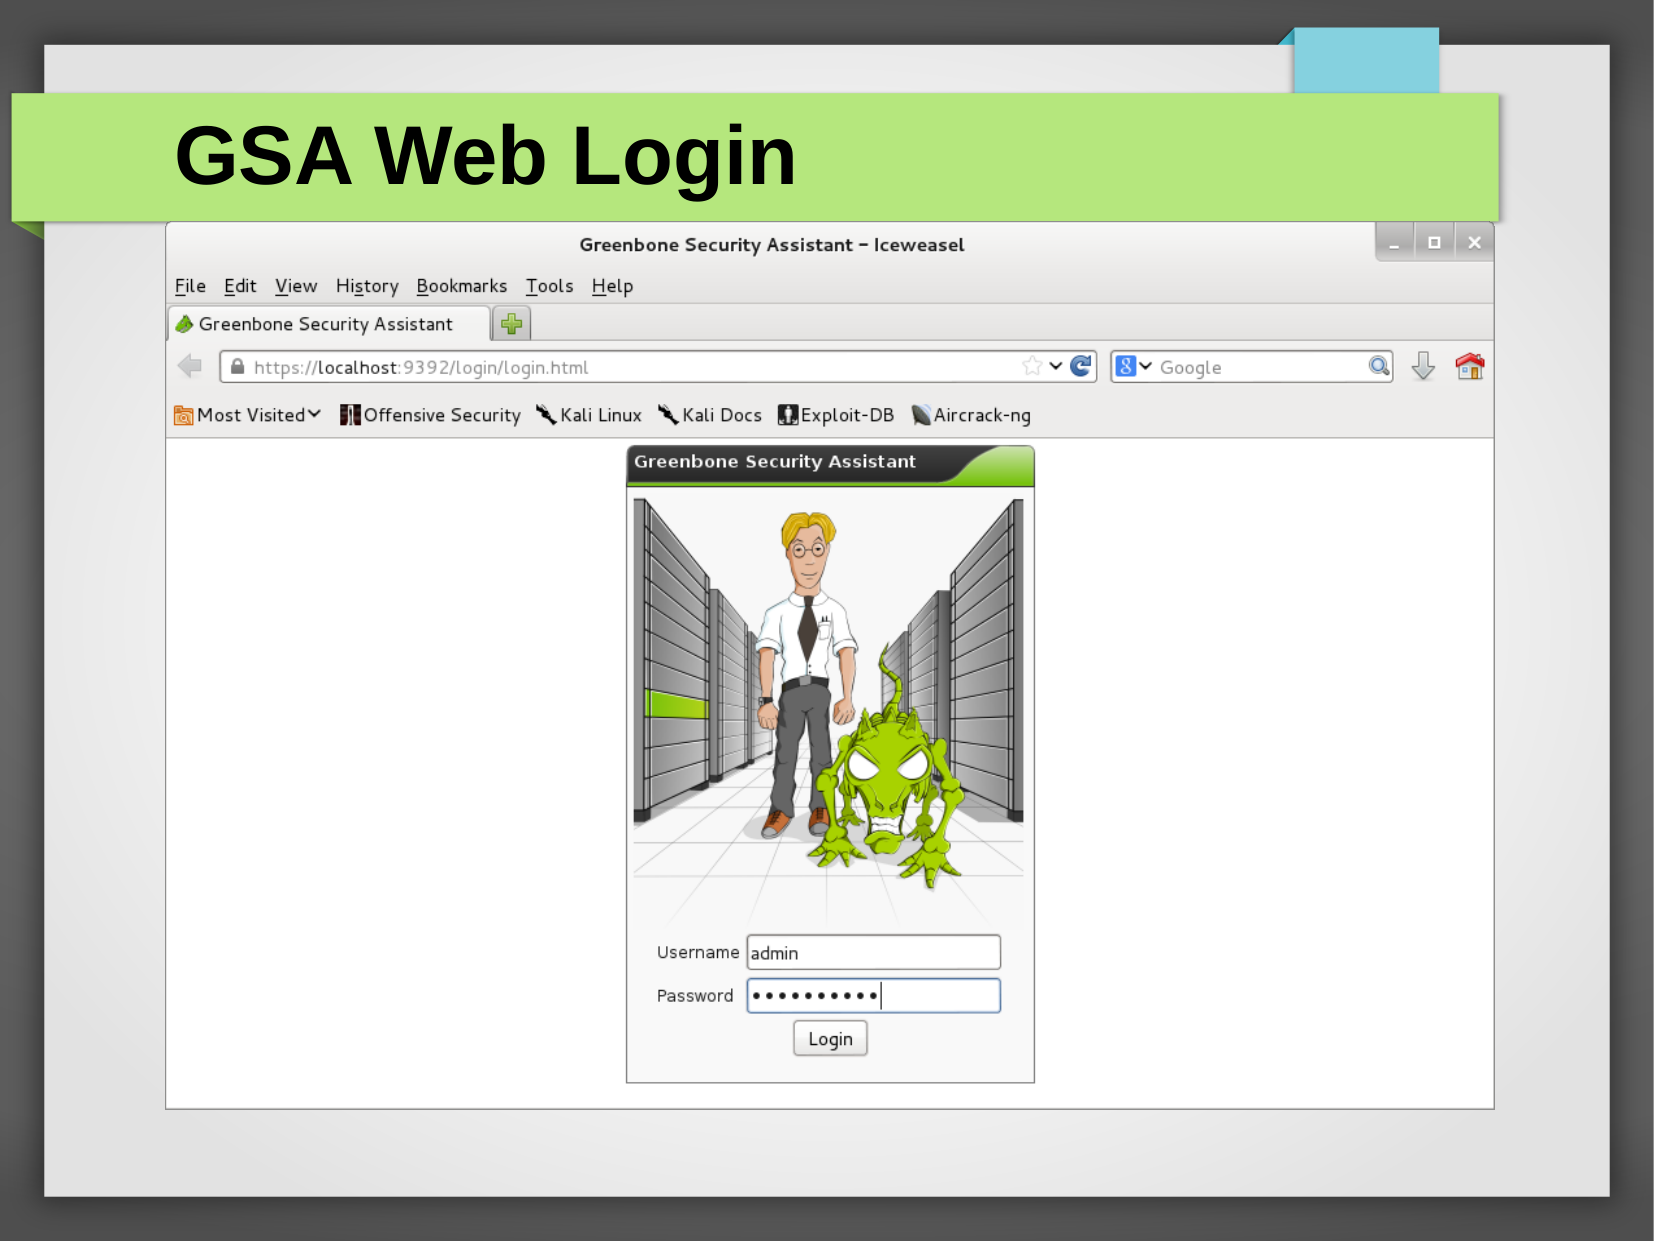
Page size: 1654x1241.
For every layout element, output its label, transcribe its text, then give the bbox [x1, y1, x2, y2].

picture [0, 0, 1654, 1241]
text_box GSA Web Login [159, 102, 814, 211]
